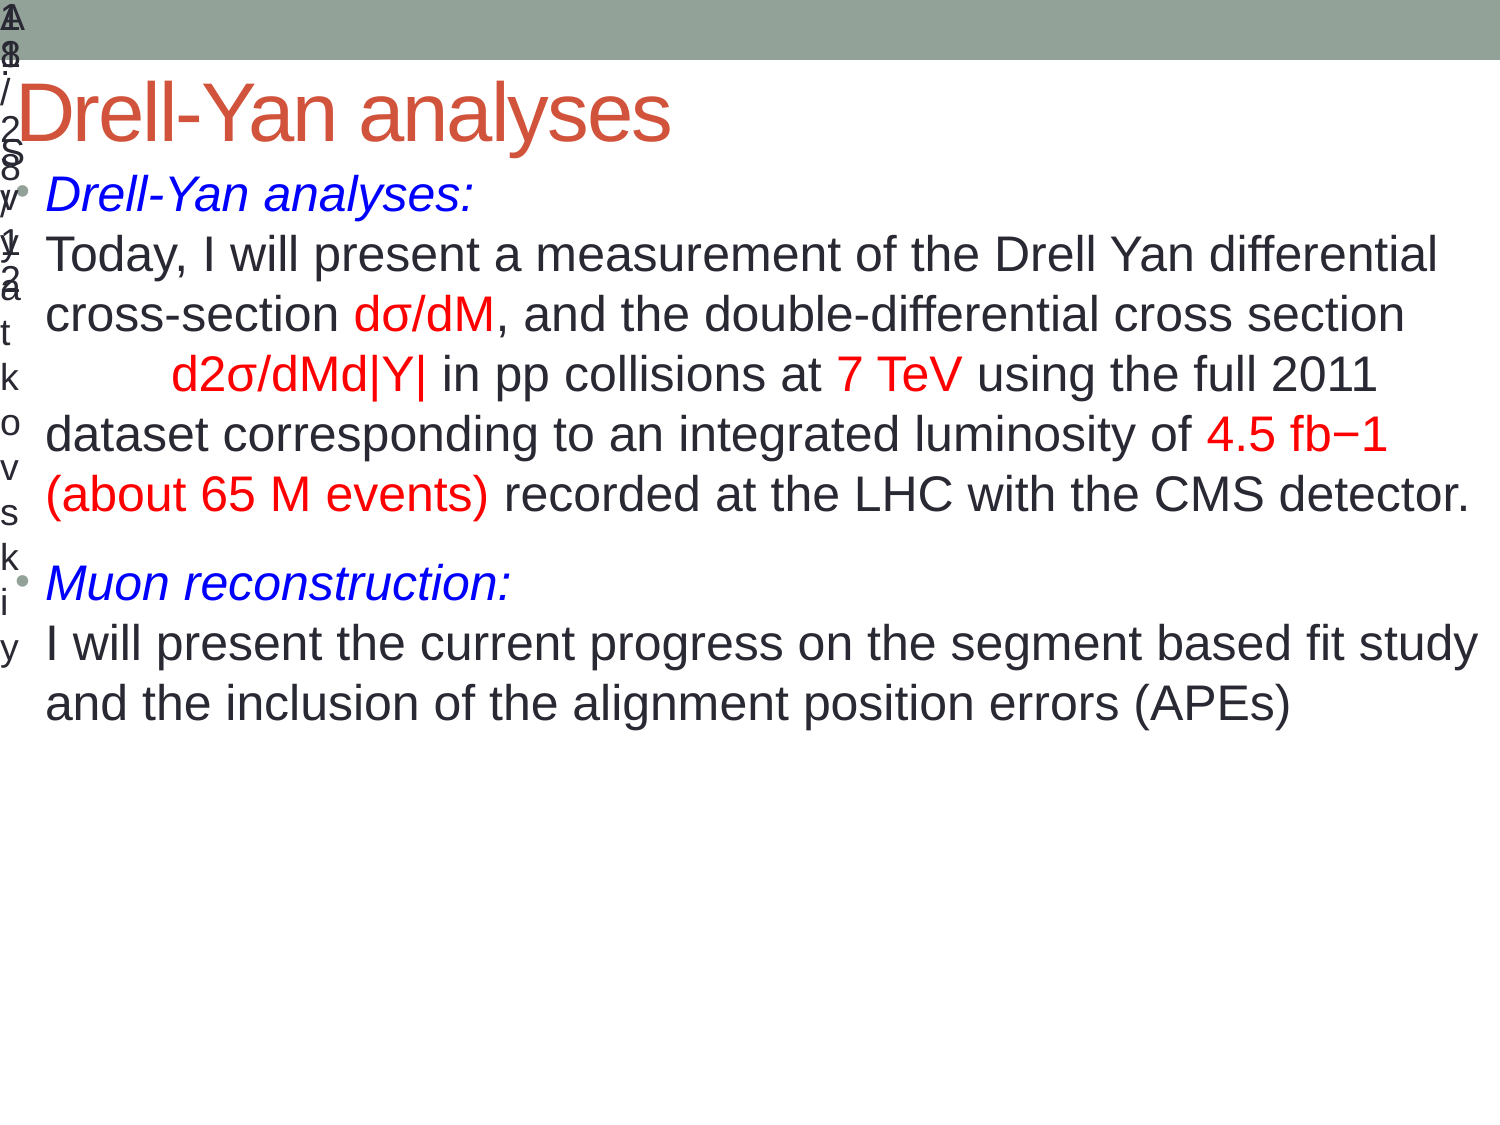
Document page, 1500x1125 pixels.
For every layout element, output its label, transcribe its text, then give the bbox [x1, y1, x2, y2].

title Drell-Yan analyses [0, 27, 1500, 153]
list Drell-Yan analyses: Today, I will present a measurement of the Drell Yan differential cross-section dσ/dM, and the double-differential cross section d2σ/dMd|Y| in pp collisions at 7 TeV using the full 2011 dataset corresponding to an integrated luminosity of 4.5 fb−1 (about 65 M events) recorded at the LHC with the CMS detector. Muon reconstruction: I will present the current progress on the segment based fit study and the inclusion of the alignment position errors (APEs) [0, 153, 1500, 1116]
